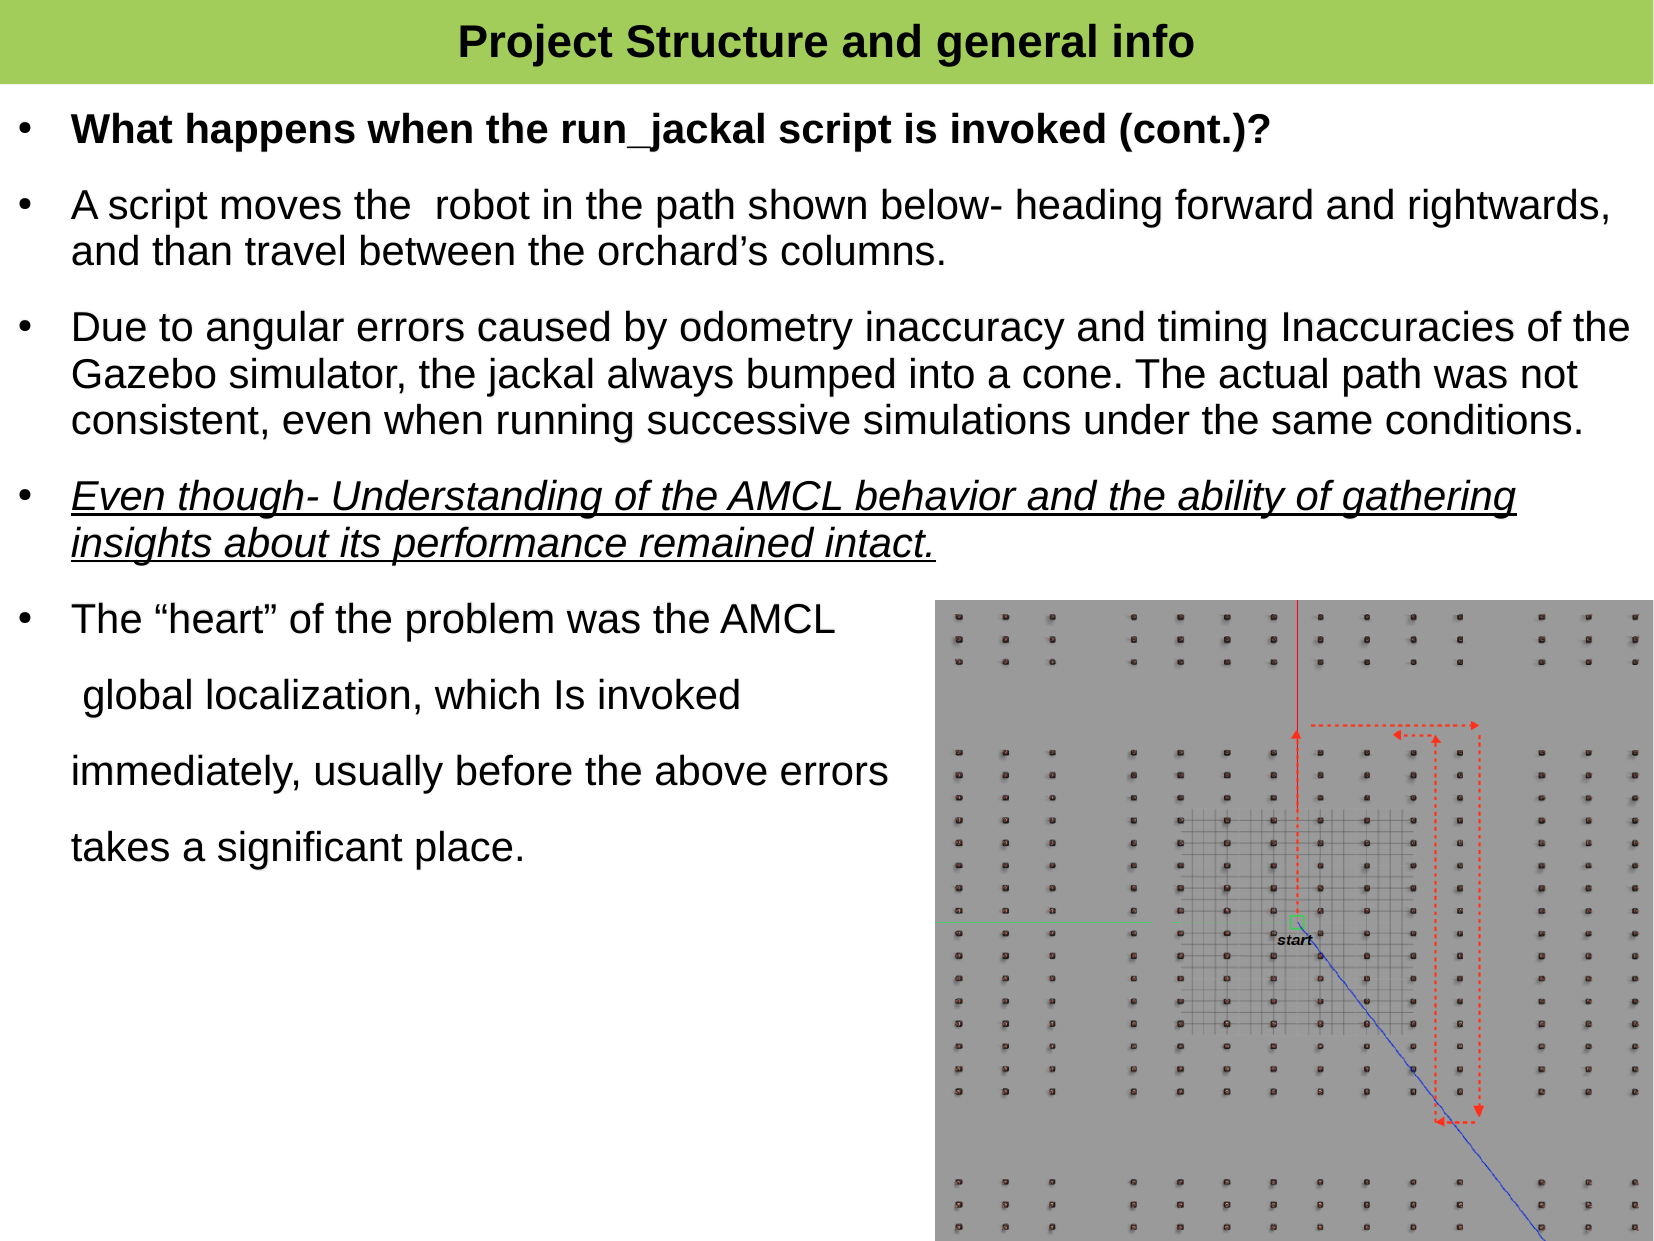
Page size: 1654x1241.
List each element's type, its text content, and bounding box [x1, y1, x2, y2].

title Project Structure and general info [0, 0, 1654, 85]
list What happens when the run_jackal script is invoked (cont.)? A script moves the robot in the path shown below- heading forward and rightwards, and than travel between the orchard’s columns. Due to angular errors caused by odometry inaccuracy and timing Inaccuracies of the Gazebo simulator, the jackal always bumped into a cone. The actual path was not consistent, even when running successive simulations under the same conditions. Even though- Understanding of the AMCL behavior and the ability of gathering insights about its performance remained intact. The “heart” of the problem was the AMCL global localization, which Is invoked immediately, usually before the above errors takes a significant place. [0, 105, 1654, 1231]
picture [935, 539, 1654, 1241]
